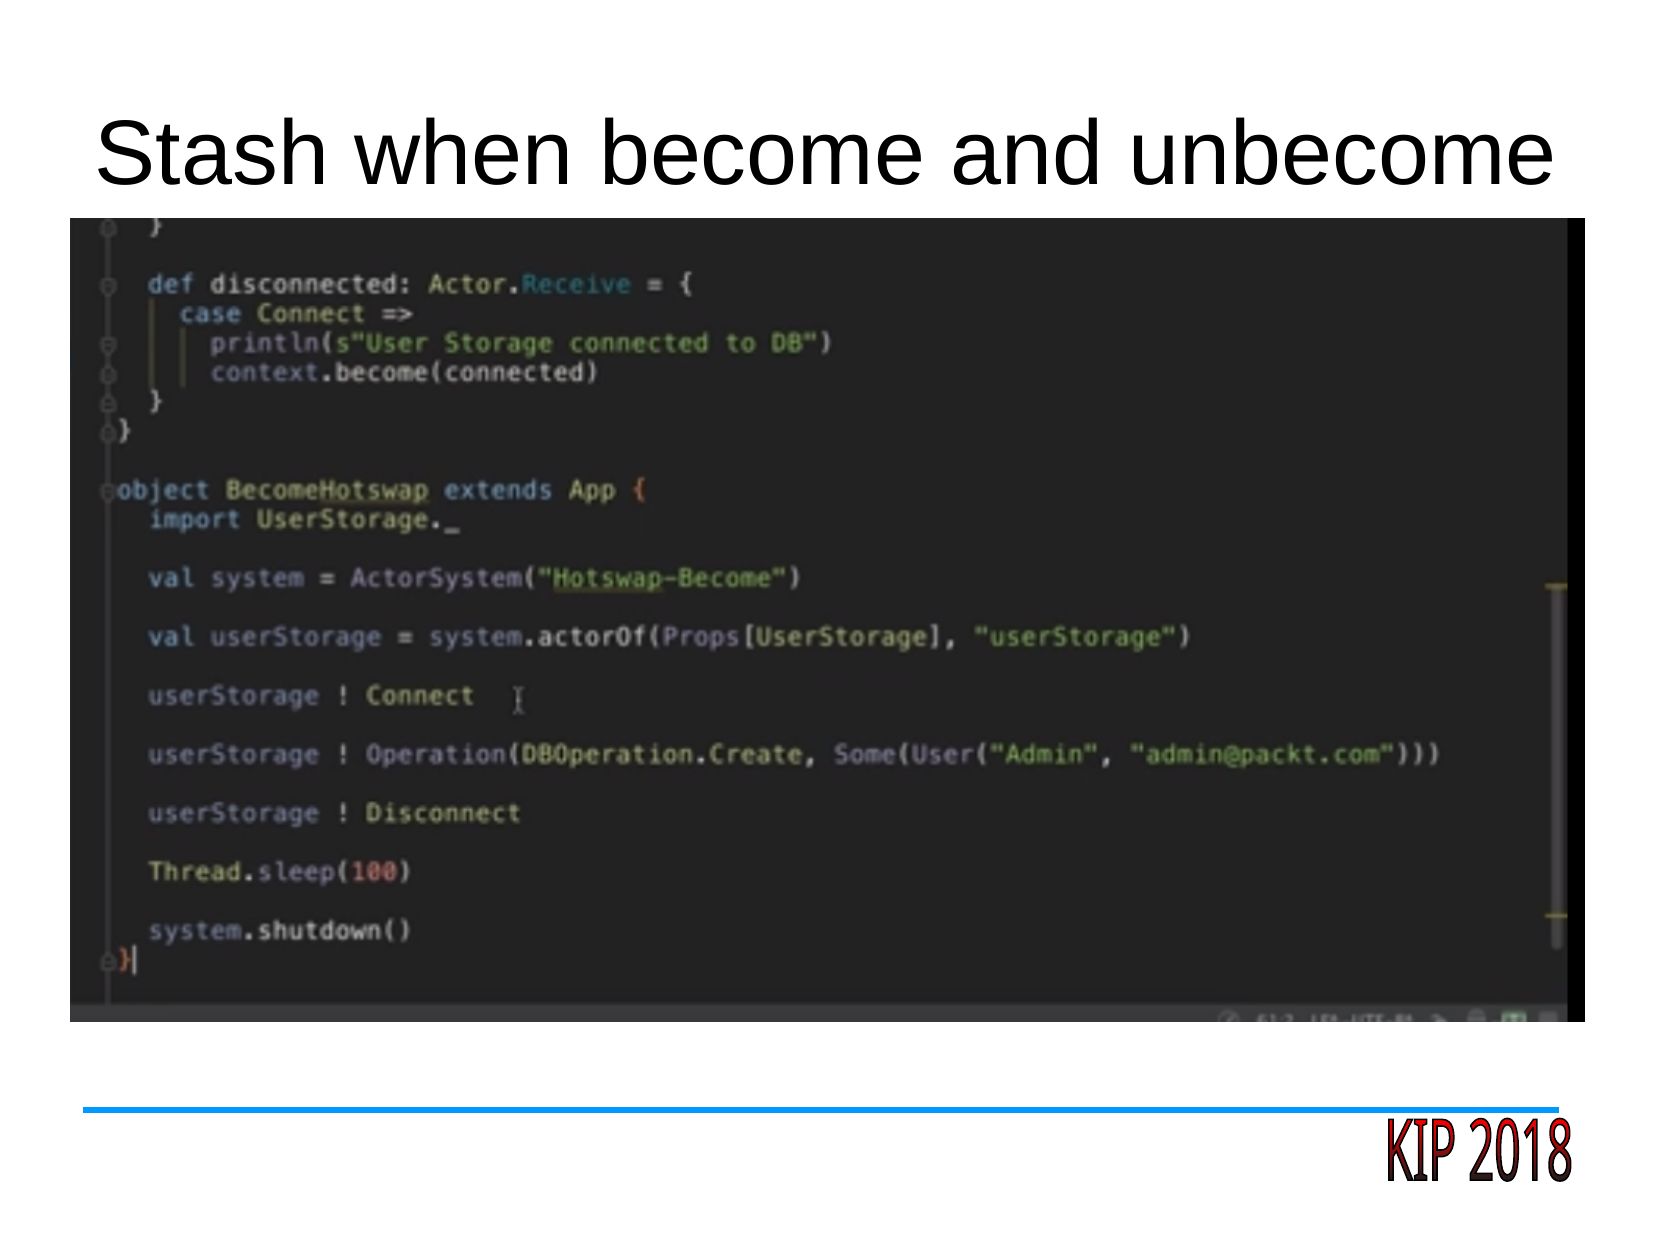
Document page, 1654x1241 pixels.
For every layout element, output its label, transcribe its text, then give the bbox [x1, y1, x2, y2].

title Stash when become and unbecome [82, 49, 1571, 218]
picture [70, 218, 1585, 1022]
